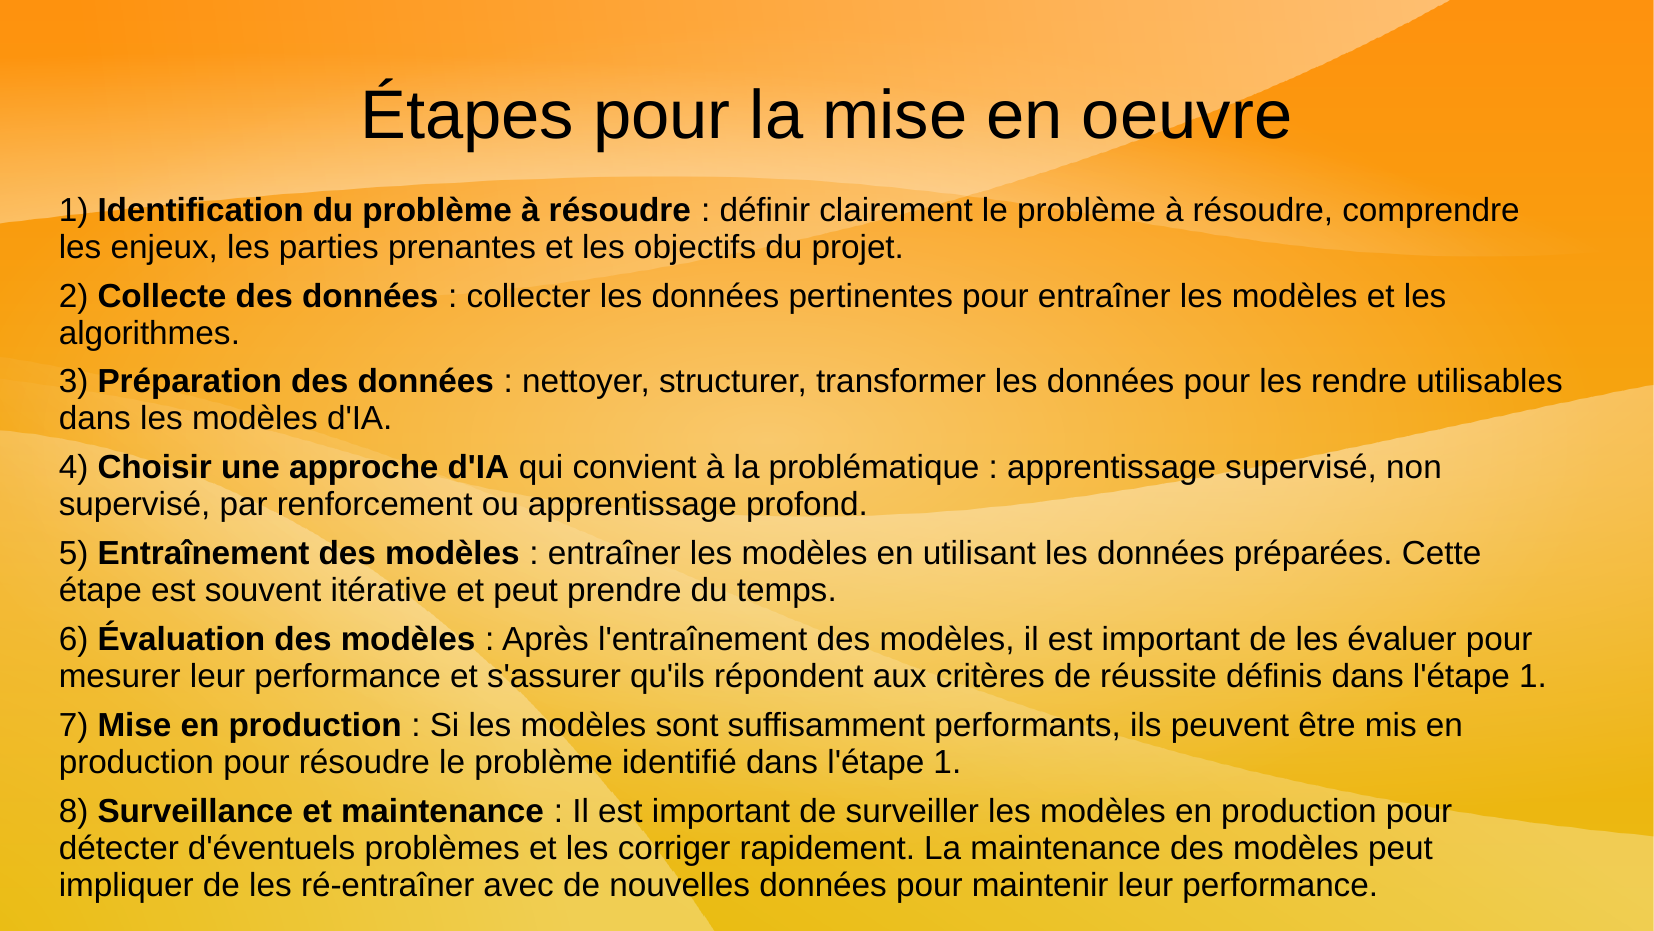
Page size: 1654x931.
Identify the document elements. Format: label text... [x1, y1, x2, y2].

subtitle Identification du problème à résoudre : définir clairement le problème à résoudre, comprendre les enjeux, les parties prenantes et les objectifs du projet. Collecte des données : collecter les données pertinentes pour entraîner les modèles et les algorithmes. Préparation des données : nettoyer, structurer, transformer les données pour les rendre utilisables dans les modèles d'IA. Choisir une approche d'IA qui convient à la problématique : apprentissage supervisé, non supervisé, par renforcement ou apprentissage profond. Entraînement des modèles : entraîner les modèles en utilisant les données préparées. Cette étape est souvent itérative et peut prendre du temps. Évaluation des modèles : Après l'entraînement des modèles, il est important de les évaluer pour mesurer leur performance et s'assurer qu'ils répondent aux critères de réussite définis dans l'étape 1. Mise en production : Si les modèles sont suffisamment performants, ils peuvent être mis en production pour résoudre le problème identifié dans l'étape 1. Surveillance et maintenance : Il est important de surveiller les modèles en production pour détecter d'éventuels problèmes et les corriger rapidement. La maintenance des modèles peut impliquer de les ré-entraîner avec de nouvelles données pour maintenir leur performance. [58, 191, 1565, 922]
picture [0, 0, 1654, 931]
title Étapes pour la mise en oeuvre [82, 37, 1571, 193]
